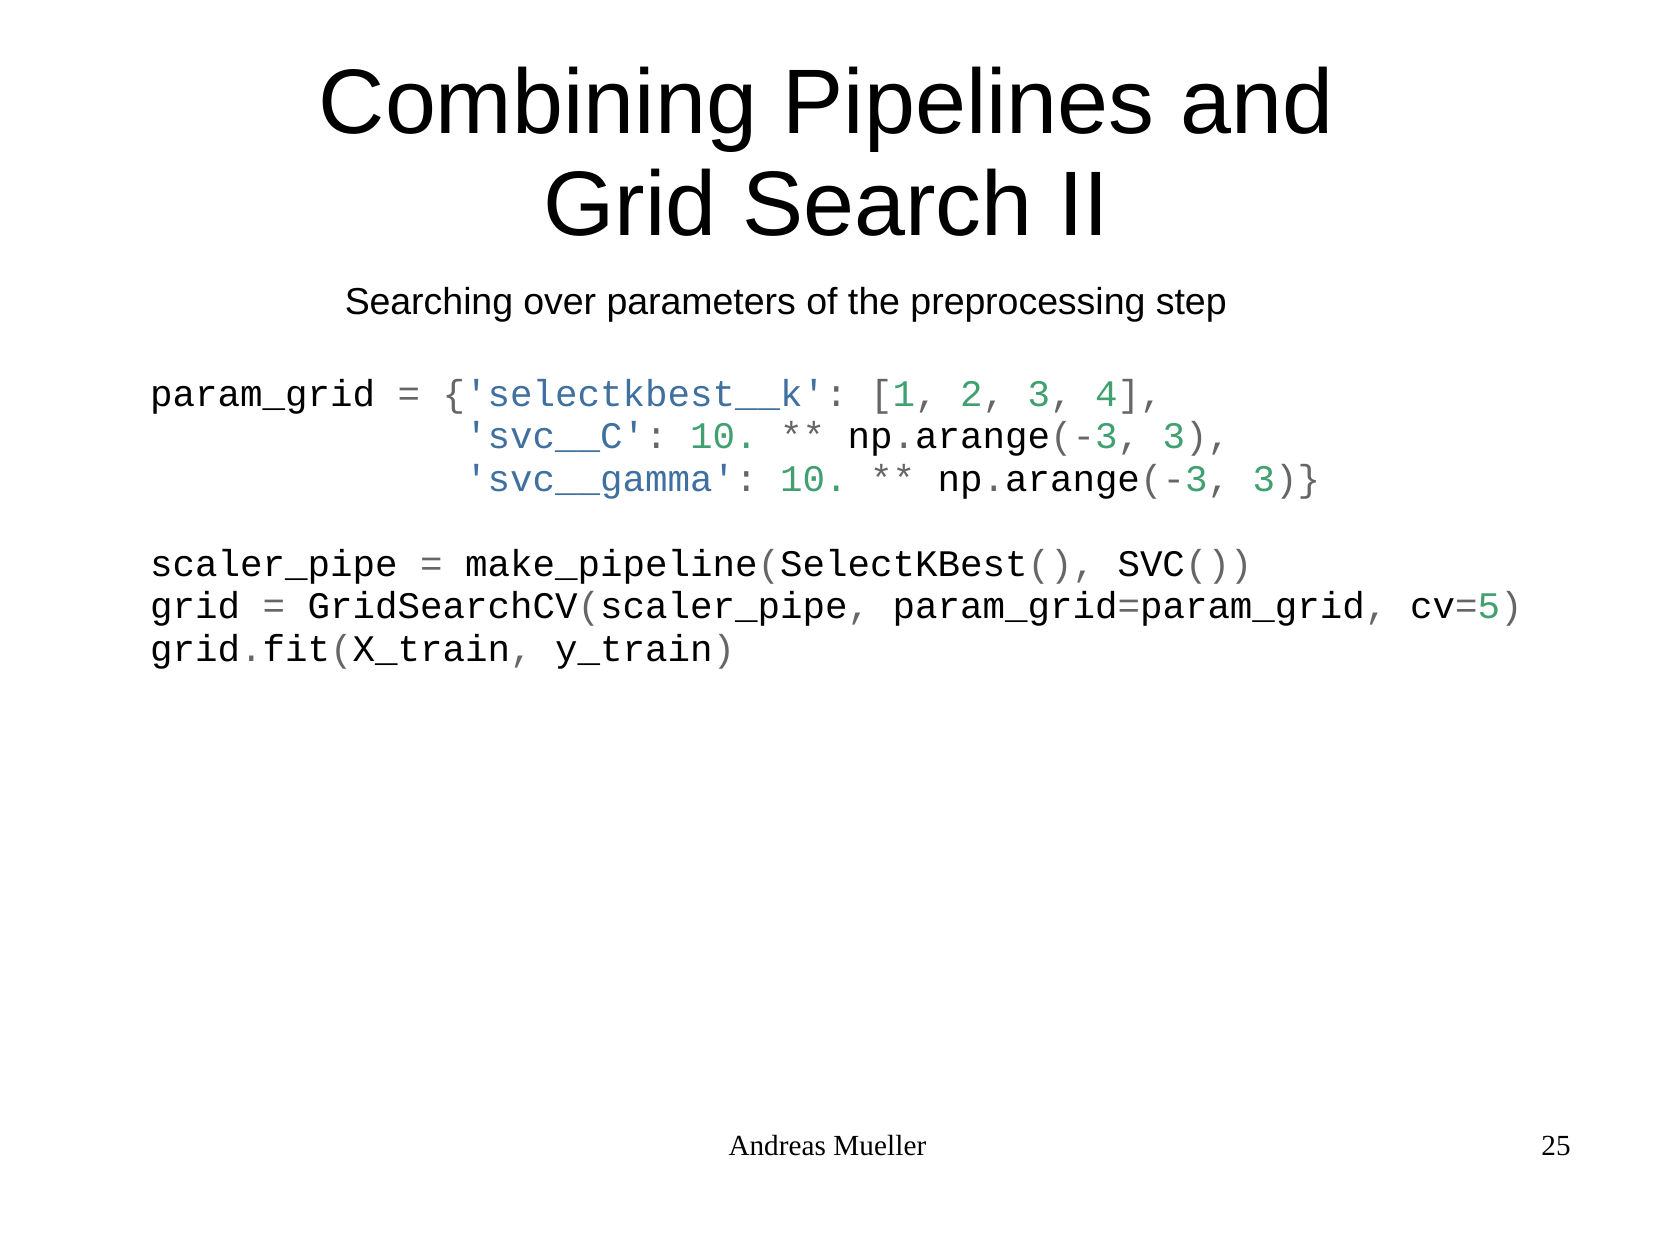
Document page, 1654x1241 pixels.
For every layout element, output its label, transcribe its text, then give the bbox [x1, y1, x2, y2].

text_box Searching over parameters of the preprocessing step [330, 273, 1261, 331]
text_box param_grid = {'selectkbest__k': [1, 2, 3, 4], 'svc__C': 10. ** np.arange(-3, 3), 'svc__gamma': 10. ** np.arange(-3, 3)} scaler_pipe = make_pipeline(SelectKBest(), SVC()) grid = GridSearchCV(scaler_pipe, param_grid=param_grid, cv=5) grid.fit(X_train, y_train) [150, 375, 1572, 675]
title Combining Pipelines and Grid Search II [82, 49, 1571, 257]
